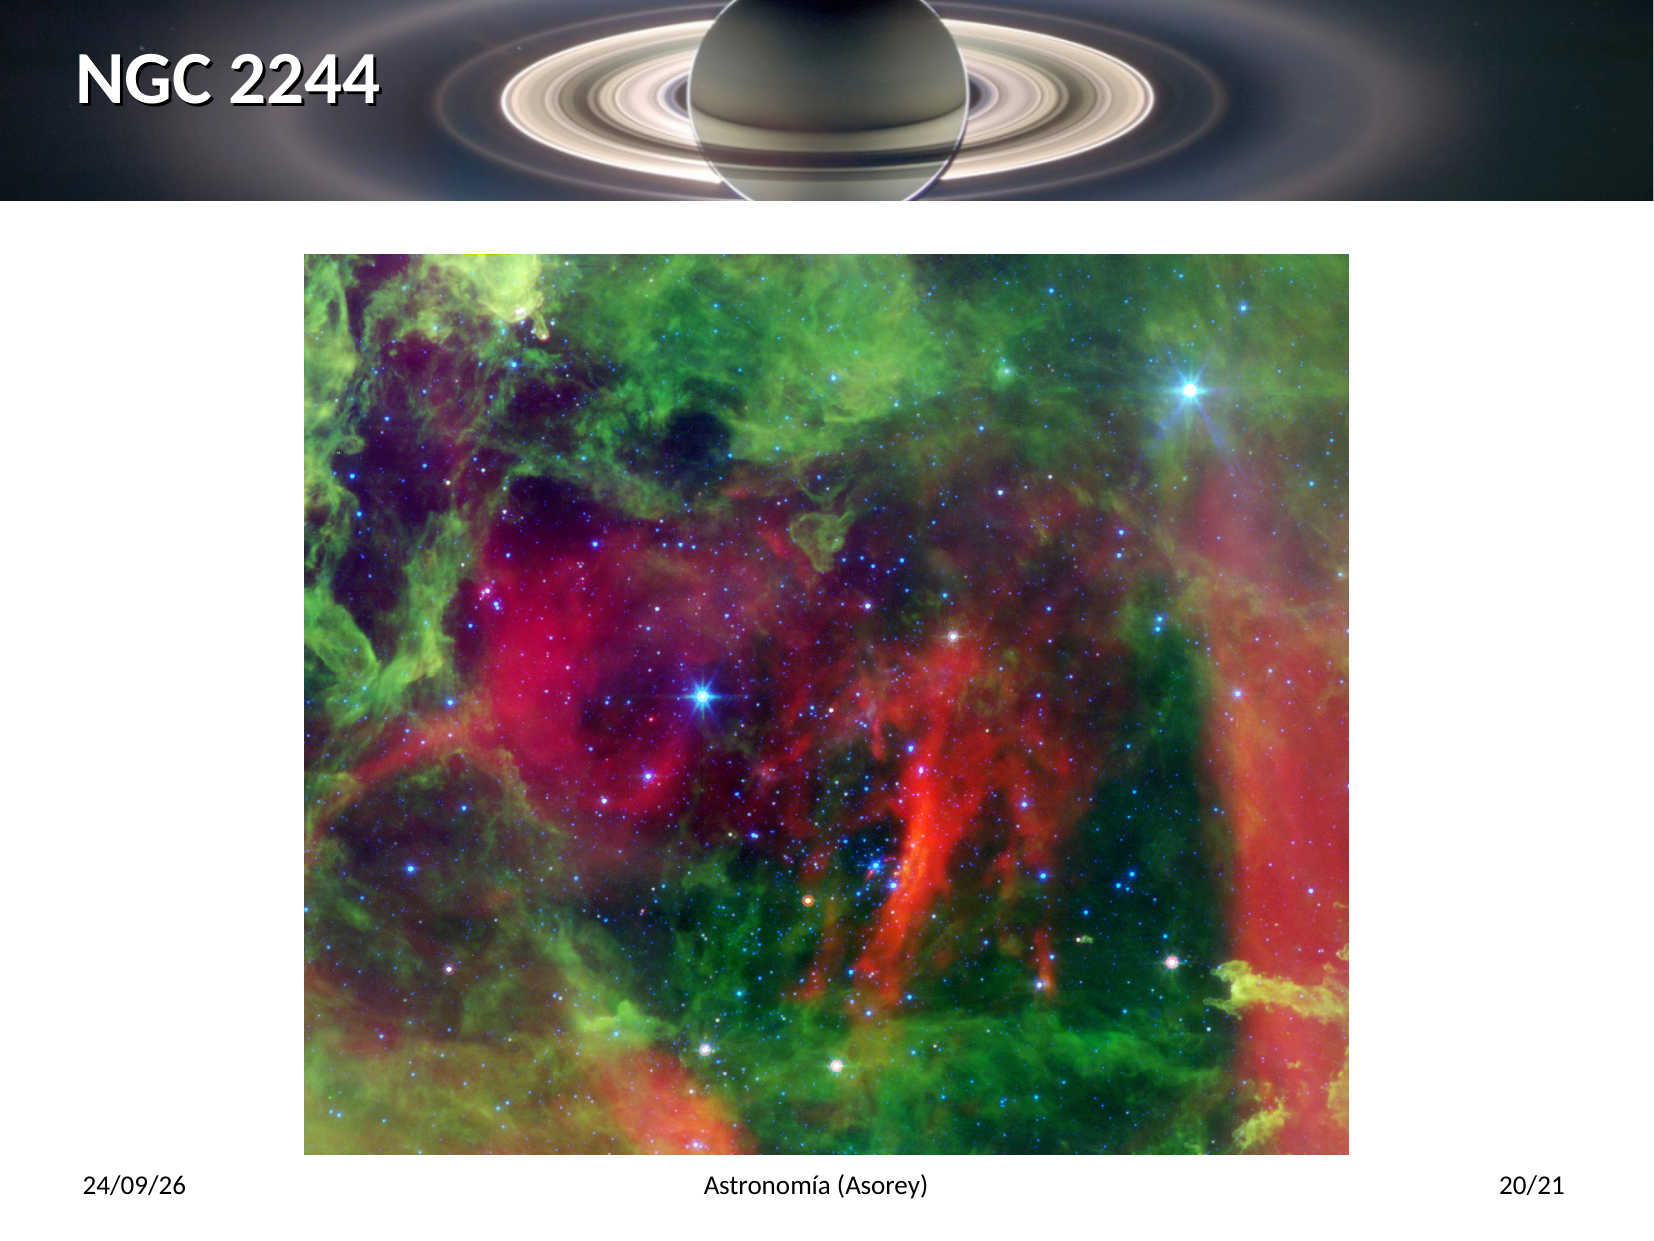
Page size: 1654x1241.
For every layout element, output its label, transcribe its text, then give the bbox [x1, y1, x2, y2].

picture [304, 254, 1349, 1156]
title NGC 2244 [75, 19, 1564, 151]
picture [0, 0, 1654, 201]
